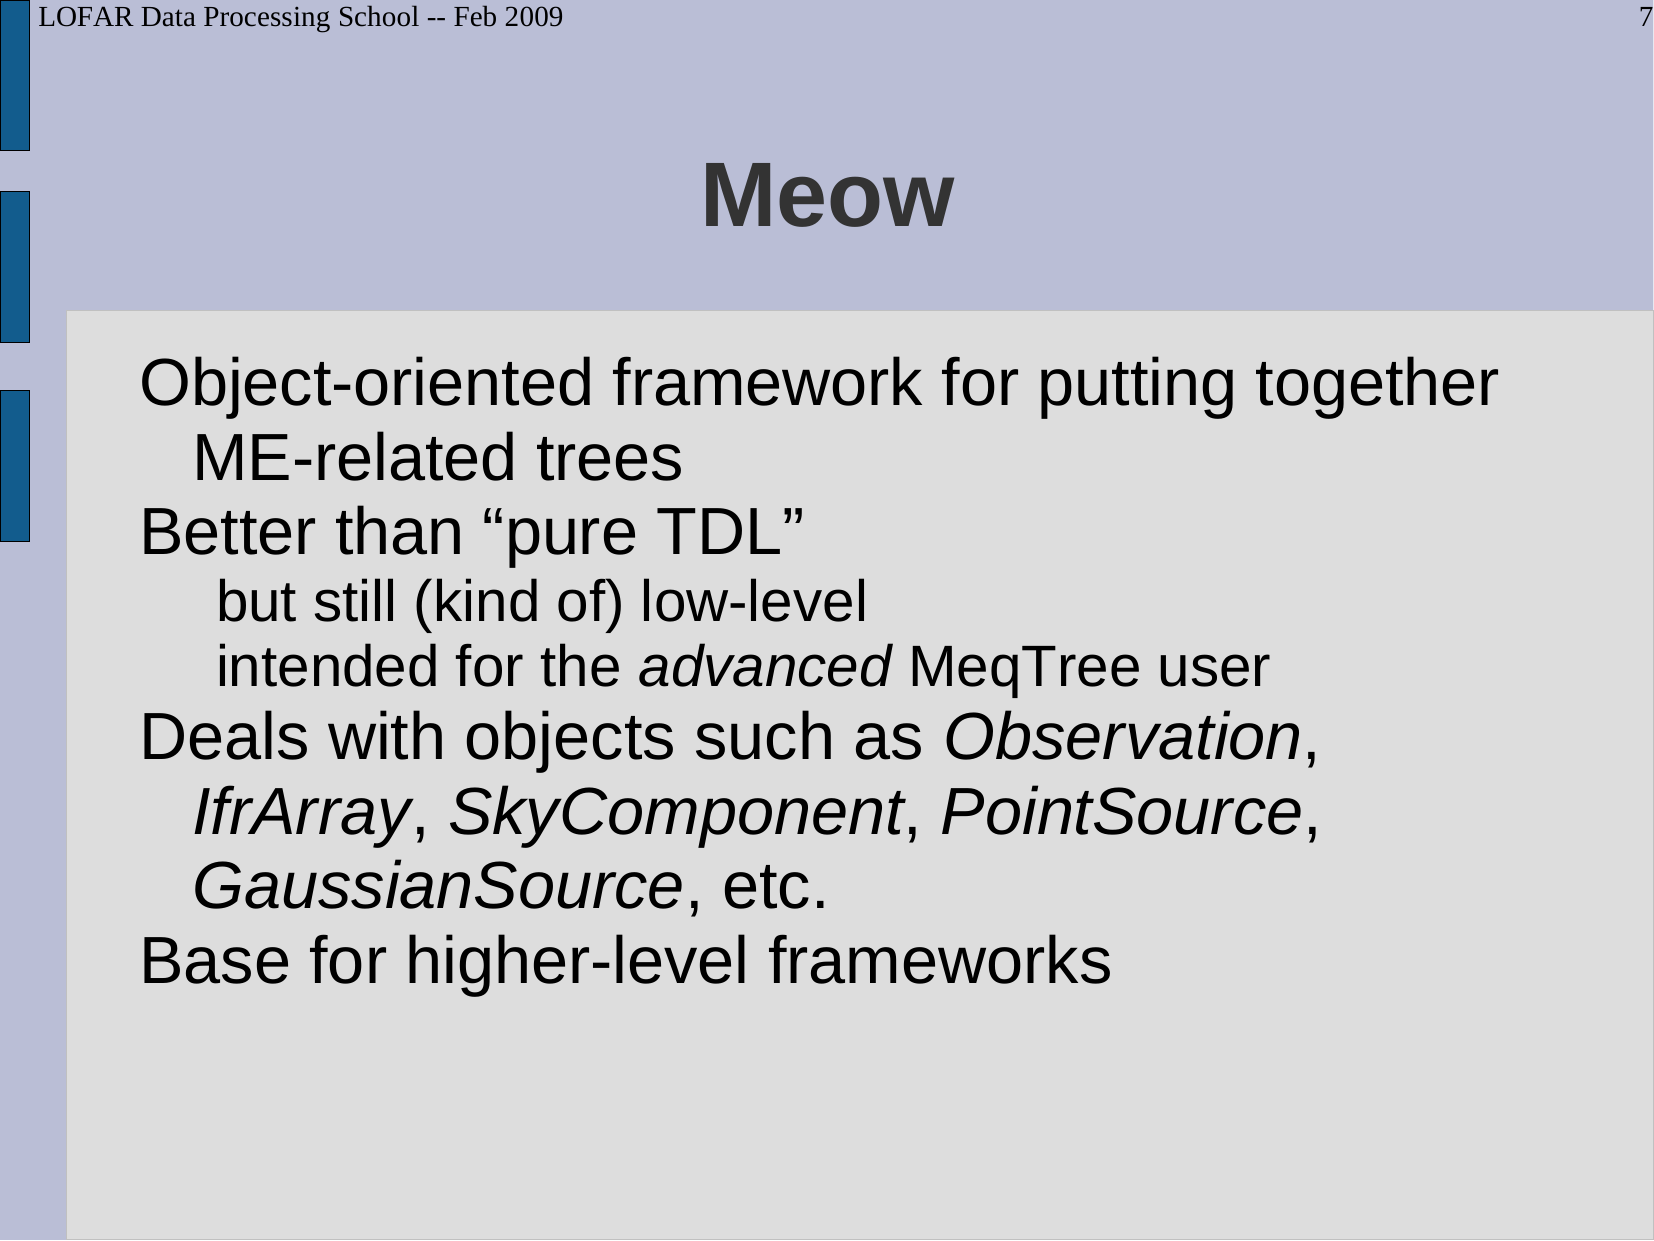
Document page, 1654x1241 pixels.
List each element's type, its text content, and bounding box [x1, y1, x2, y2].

title Meow [121, 91, 1534, 299]
list Object-oriented framework for putting together ME-related trees Better than “pure TDL” but still (kind of) low-level intended for the advanced MeqTree user Deals with objects such as Observation, IfrArray, SkyComponent, PointSource, GaussianSource, etc. Base for higher-level frameworks [121, 344, 1534, 1127]
